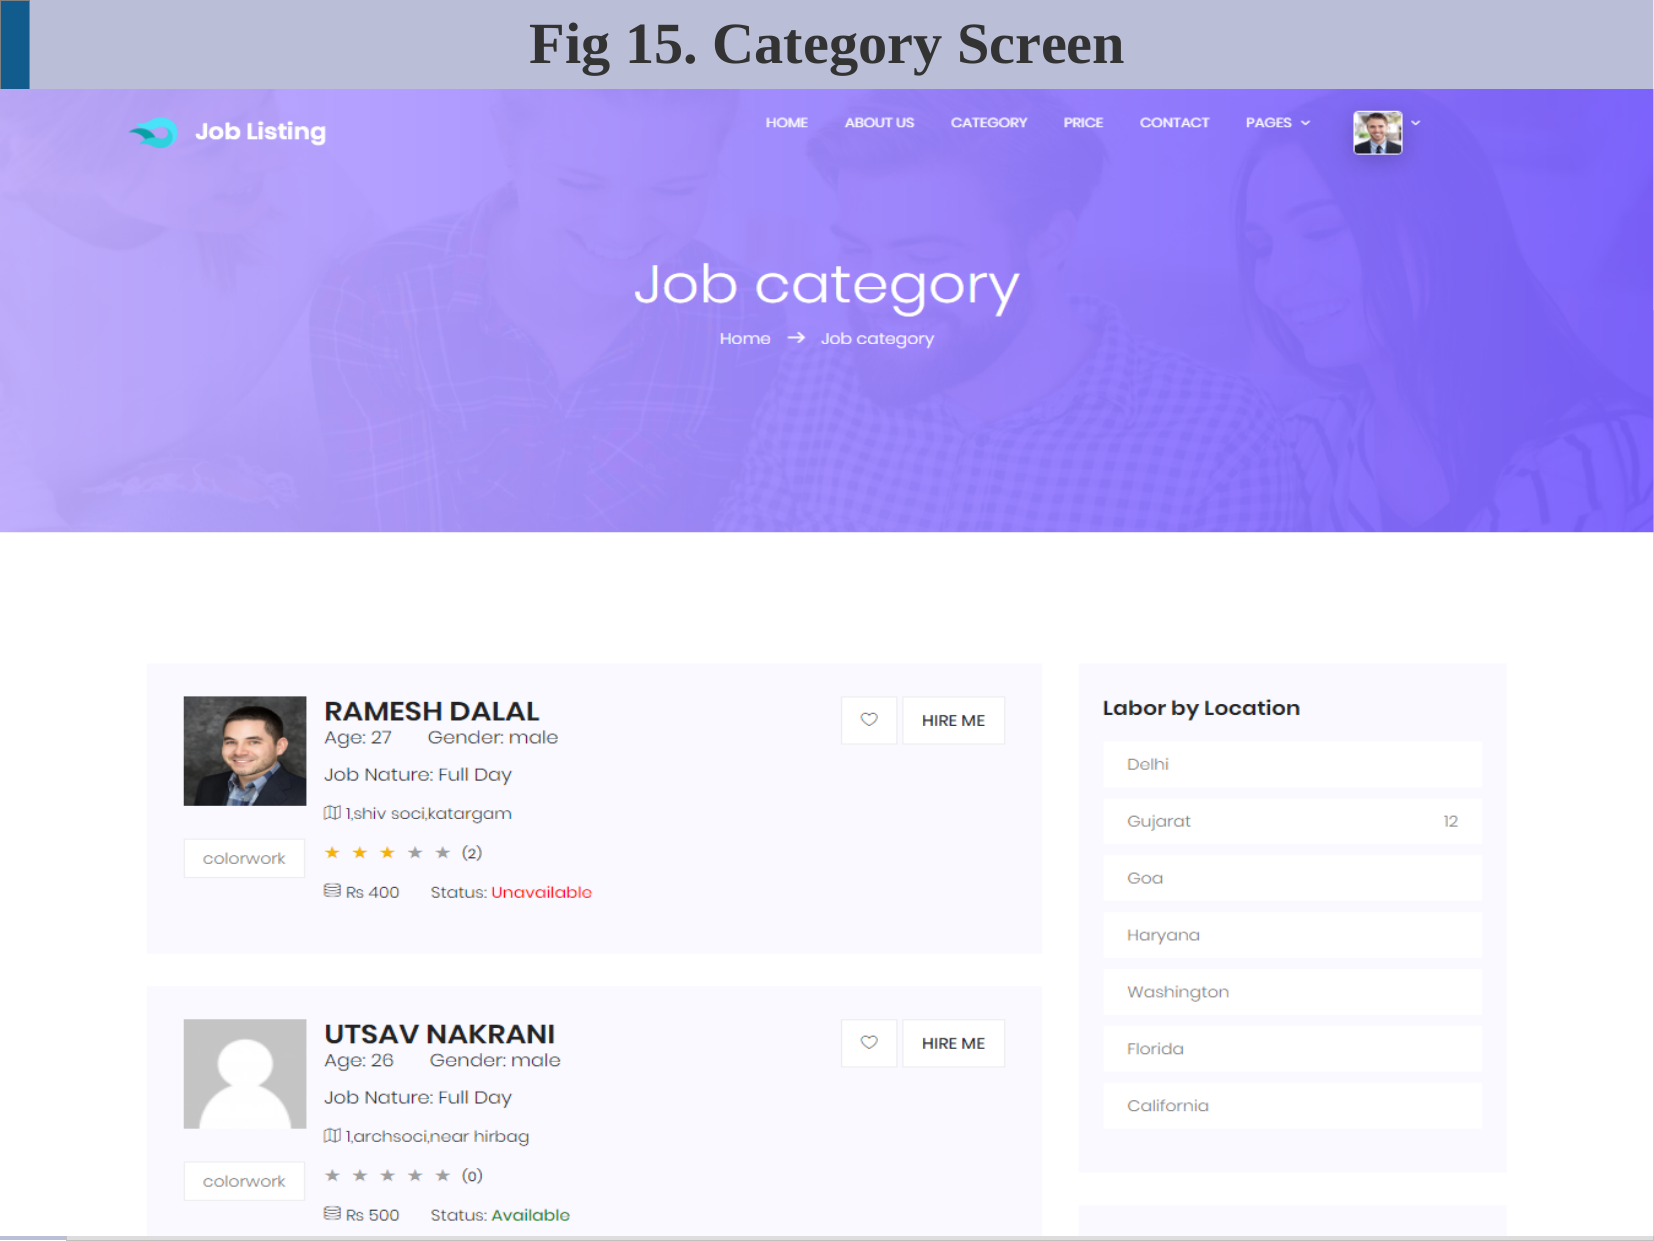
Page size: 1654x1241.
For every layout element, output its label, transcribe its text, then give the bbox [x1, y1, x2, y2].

title Fig 15. Category Screen [121, 0, 1534, 89]
picture [0, 89, 1654, 1236]
